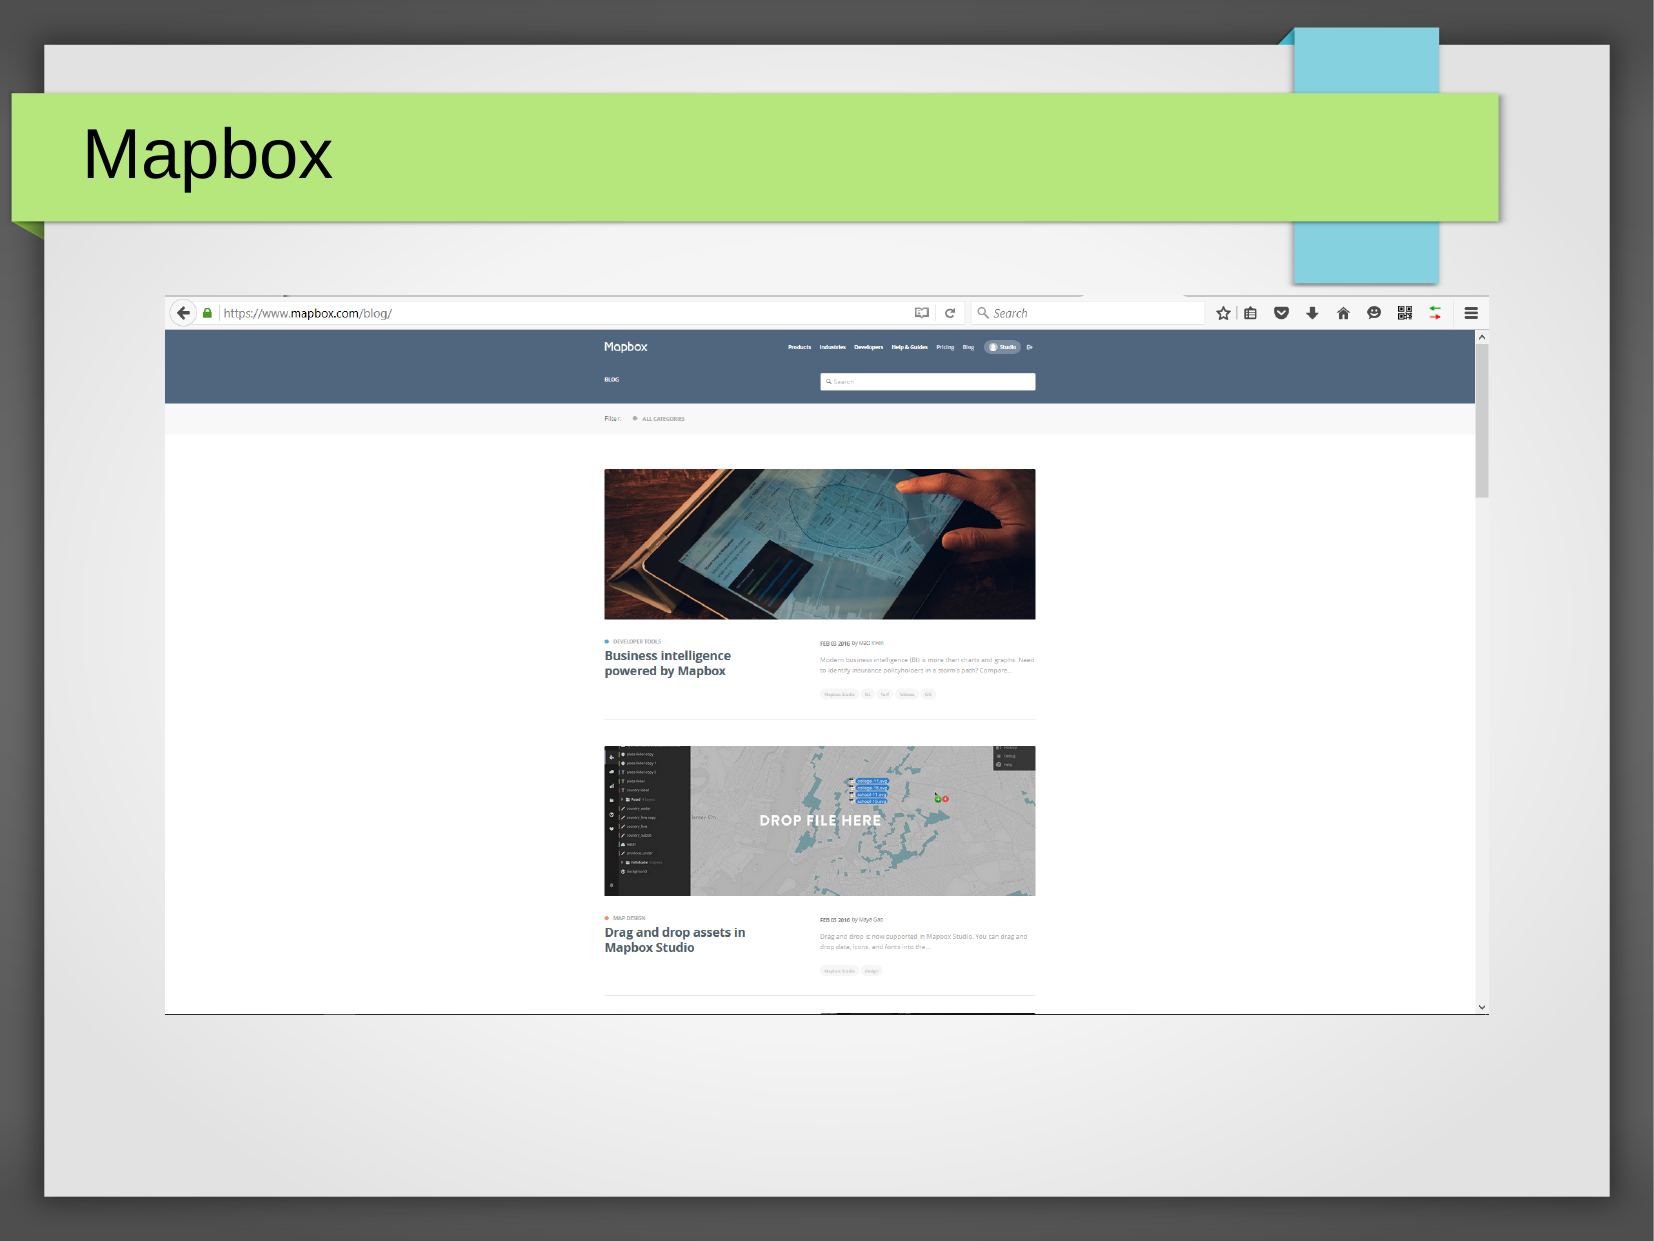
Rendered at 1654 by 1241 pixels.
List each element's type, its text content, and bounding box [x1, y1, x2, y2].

picture [0, 0, 1654, 1241]
title Mapbox [82, 94, 1264, 213]
